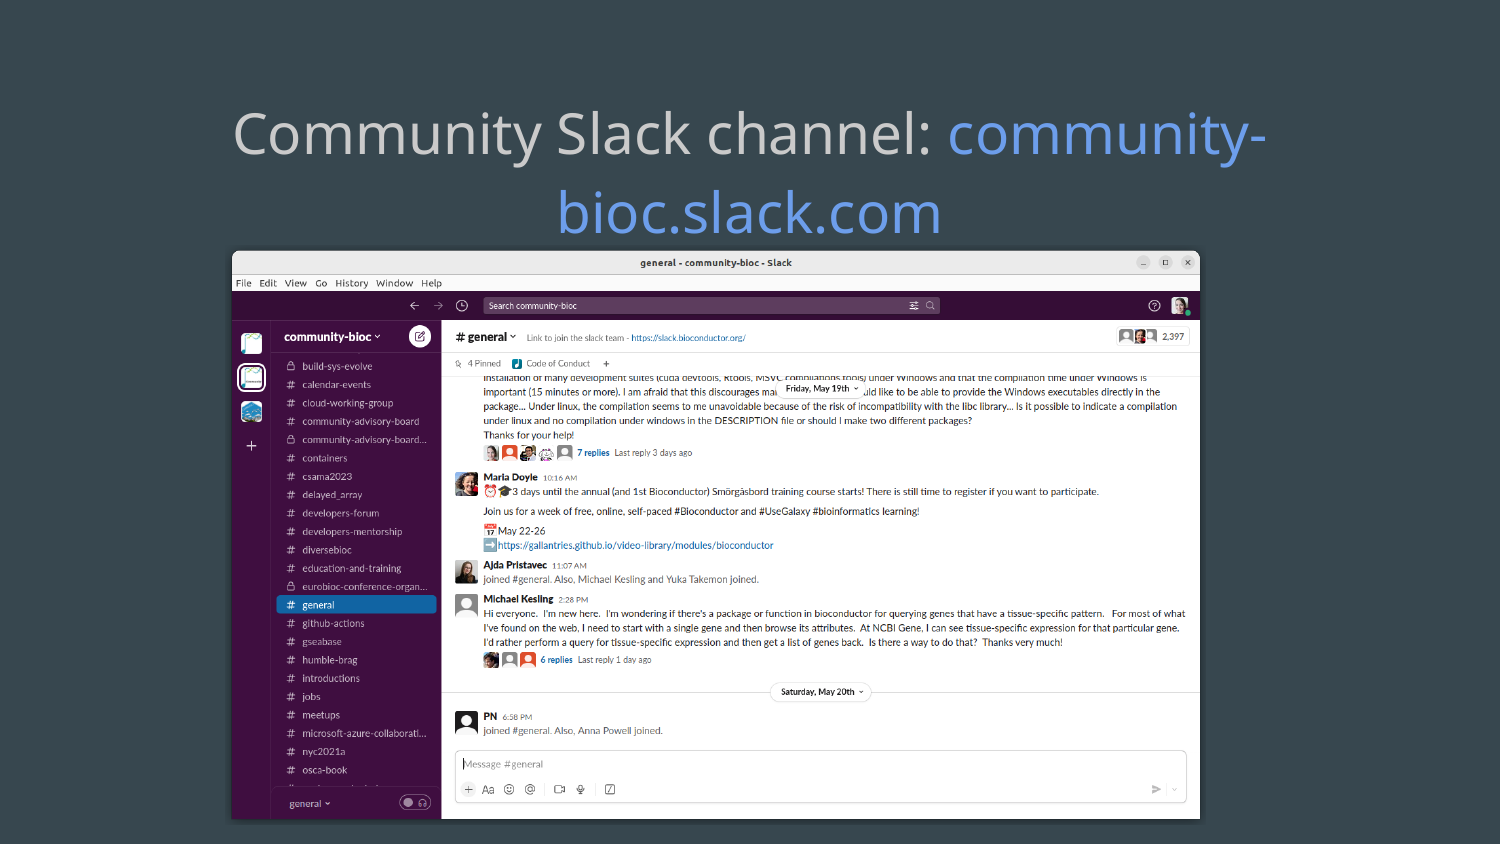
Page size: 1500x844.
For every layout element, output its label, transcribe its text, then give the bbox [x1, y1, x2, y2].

picture [225, 245, 1206, 826]
title Community Slack channel: community-bioc.slack.com [51, 72, 1449, 167]
